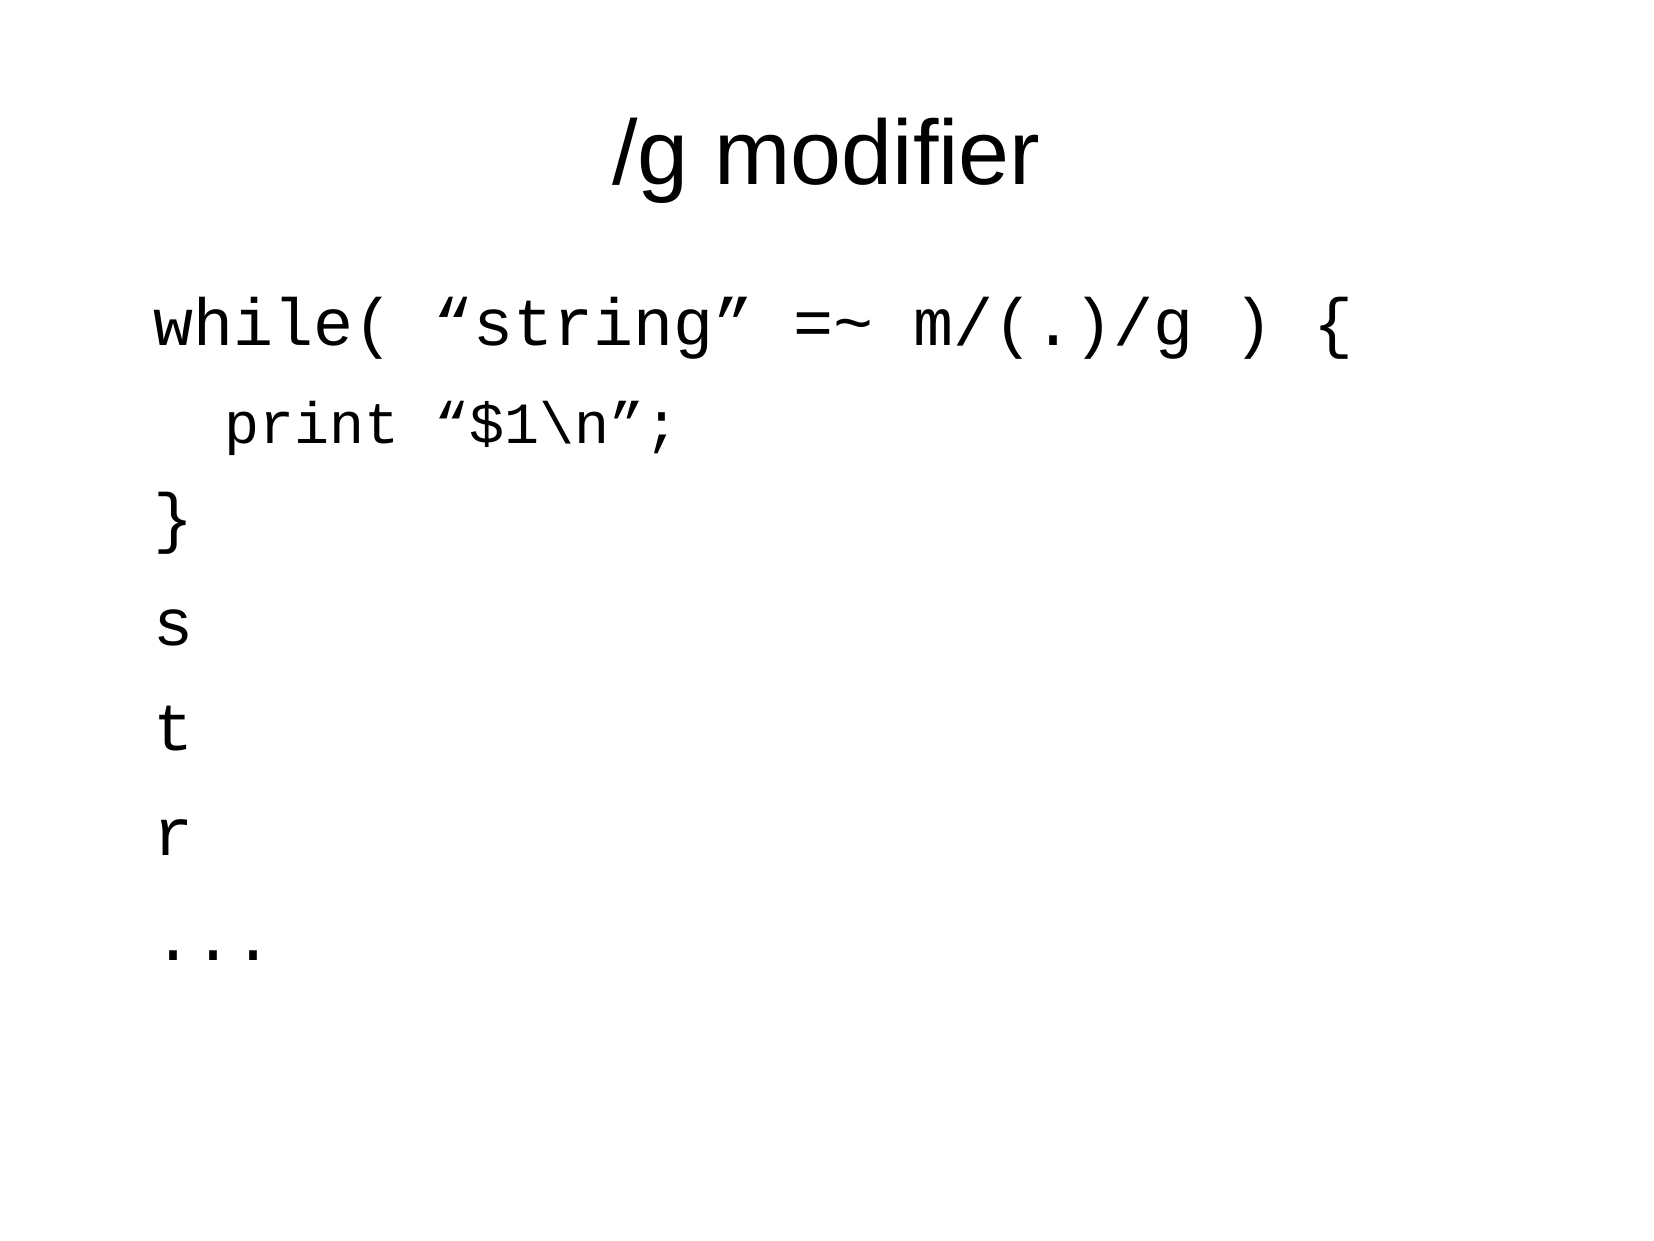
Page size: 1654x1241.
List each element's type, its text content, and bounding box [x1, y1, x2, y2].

title /g modifier [82, 49, 1571, 257]
list while( “string” =~ m/(.)/g ) { print “$1\n”; } s t r ... [82, 290, 1571, 1010]
